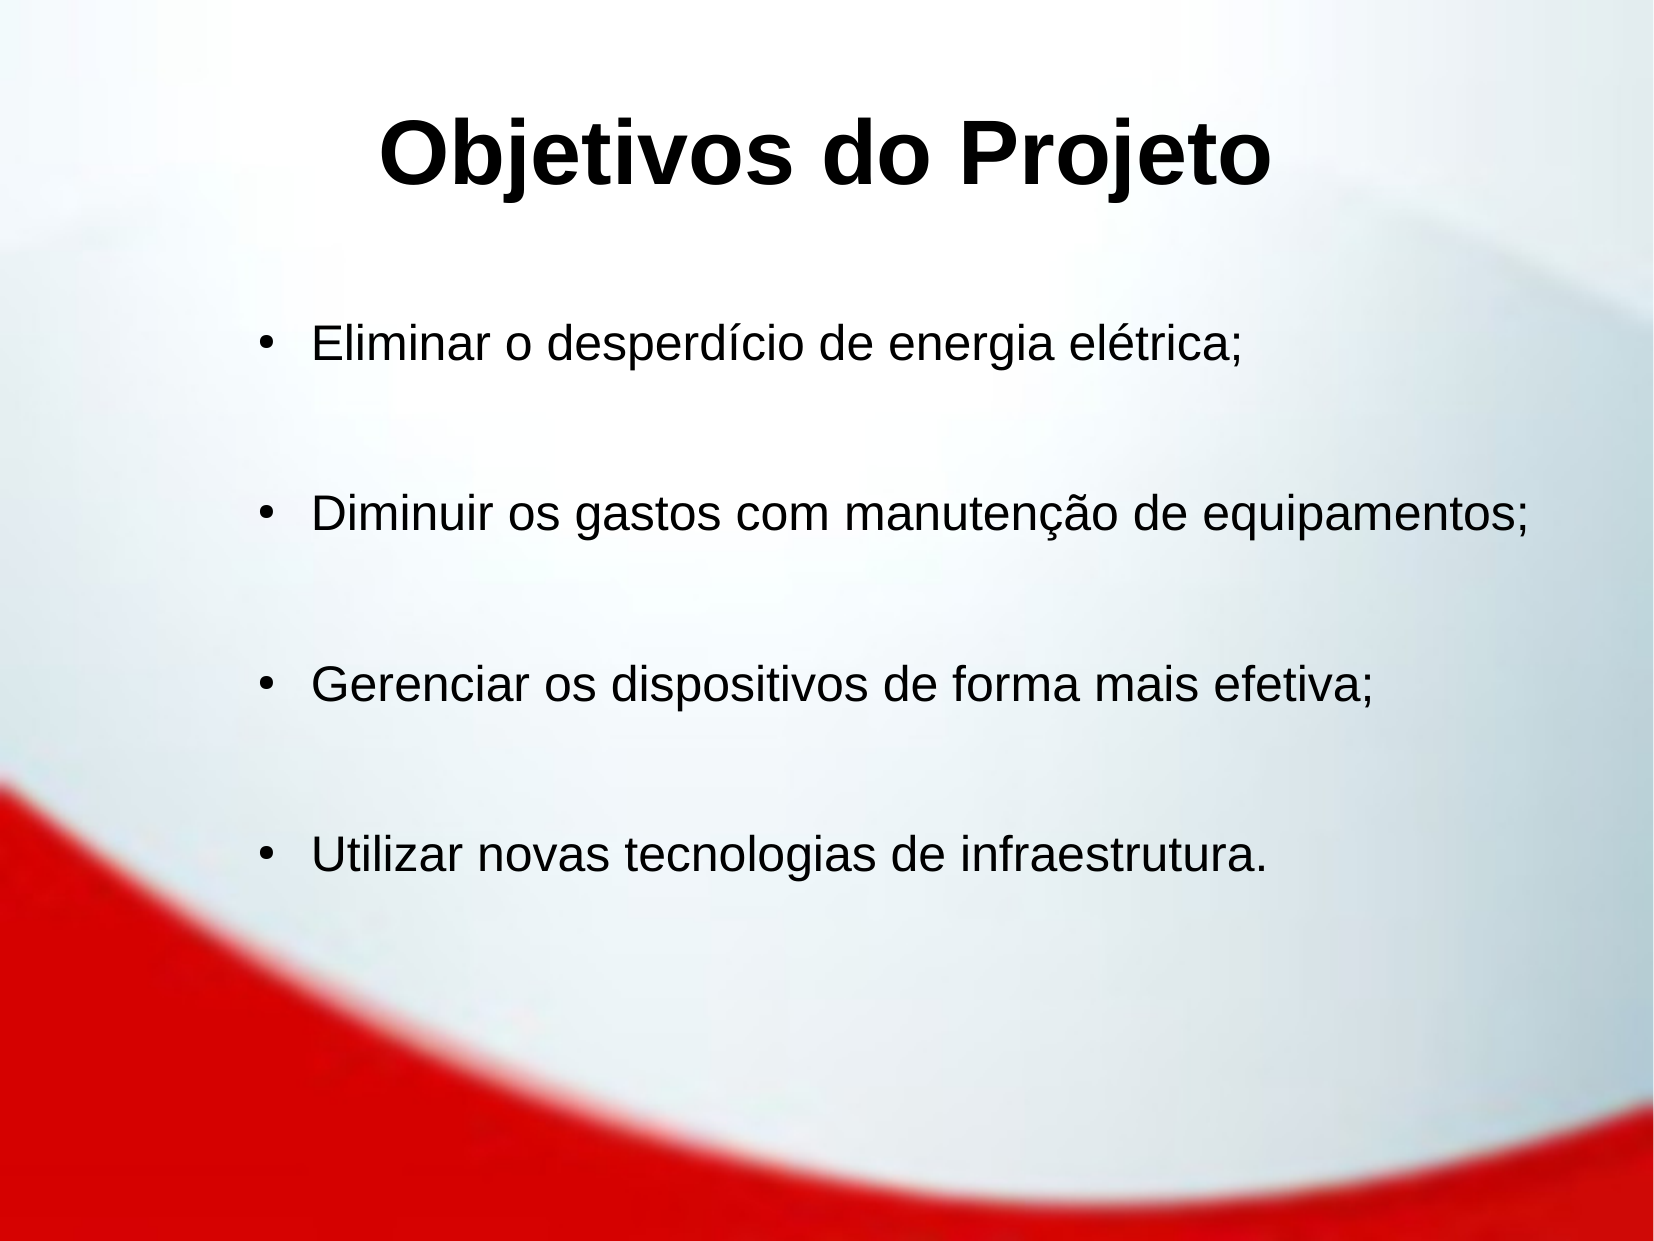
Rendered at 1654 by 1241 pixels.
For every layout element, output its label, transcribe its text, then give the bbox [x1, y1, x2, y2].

picture [0, 0, 1654, 1241]
list Eliminar o desperdício de energia elétrica; Diminuir os gastos com manutenção de equipamentos; Gerenciar os dispositivos de forma mais efetiva; Utilizar novas tecnologias de infraestrutura. [240, 315, 1561, 1035]
title Objetivos do Projeto [82, 49, 1571, 257]
